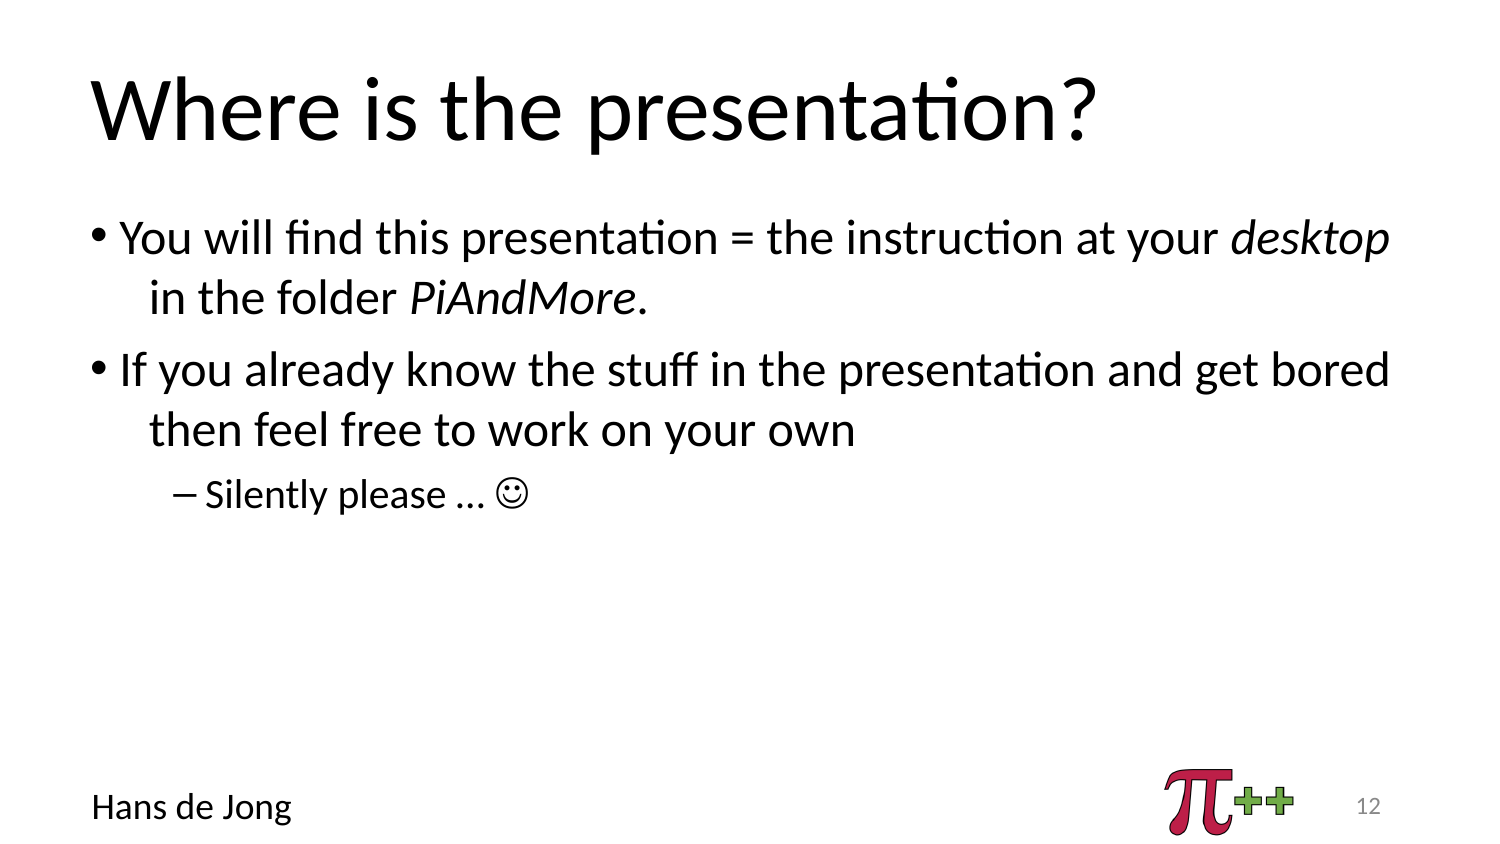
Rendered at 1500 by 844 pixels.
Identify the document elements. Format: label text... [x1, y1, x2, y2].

text_box 12 [1340, 782, 1426, 827]
title Where is the presentation? [75, 33, 1426, 175]
list You will find this presentation = the instruction at your desktop in the folder PiAndMore. If you already know the stuff in the presentation and get bored then feel free to work on your own Silently please …  [75, 196, 1426, 754]
